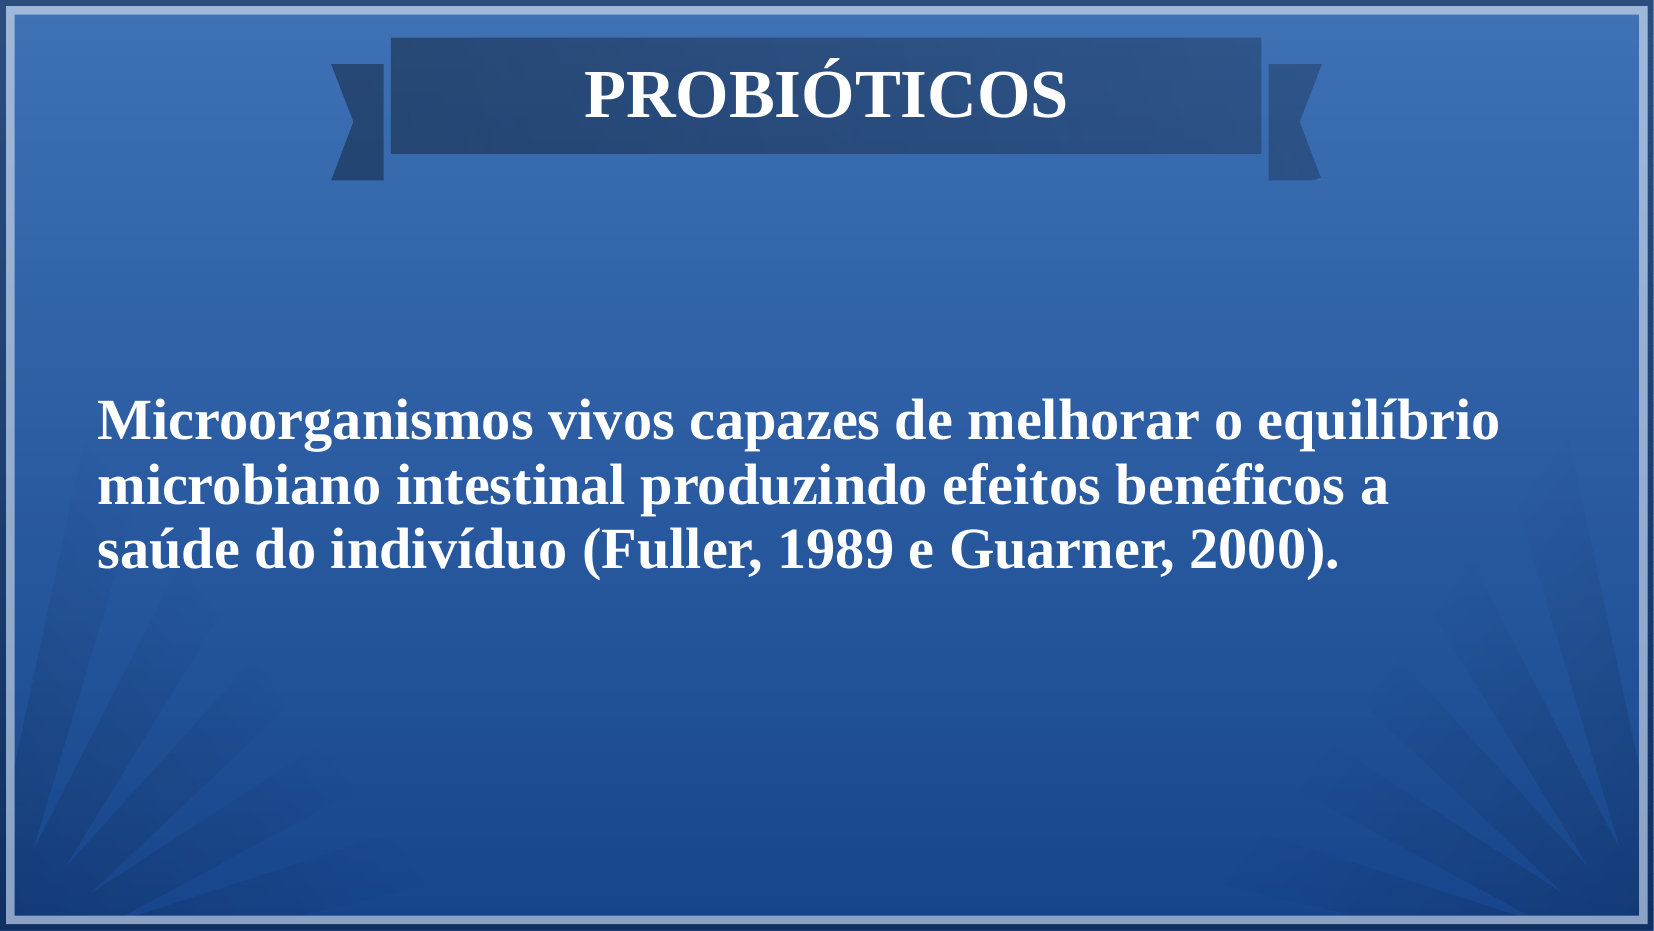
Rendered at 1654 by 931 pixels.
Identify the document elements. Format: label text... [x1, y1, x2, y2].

title PROBIÓTICOS [389, 35, 1264, 154]
text_box Microorganismos vivos capazes de melhorar o equilíbrio microbiano intestinal produzindo efeitos benéficos a saúde do indivíduo (Fuller, 1989 e Guarner, 2000). [82, 380, 1548, 589]
